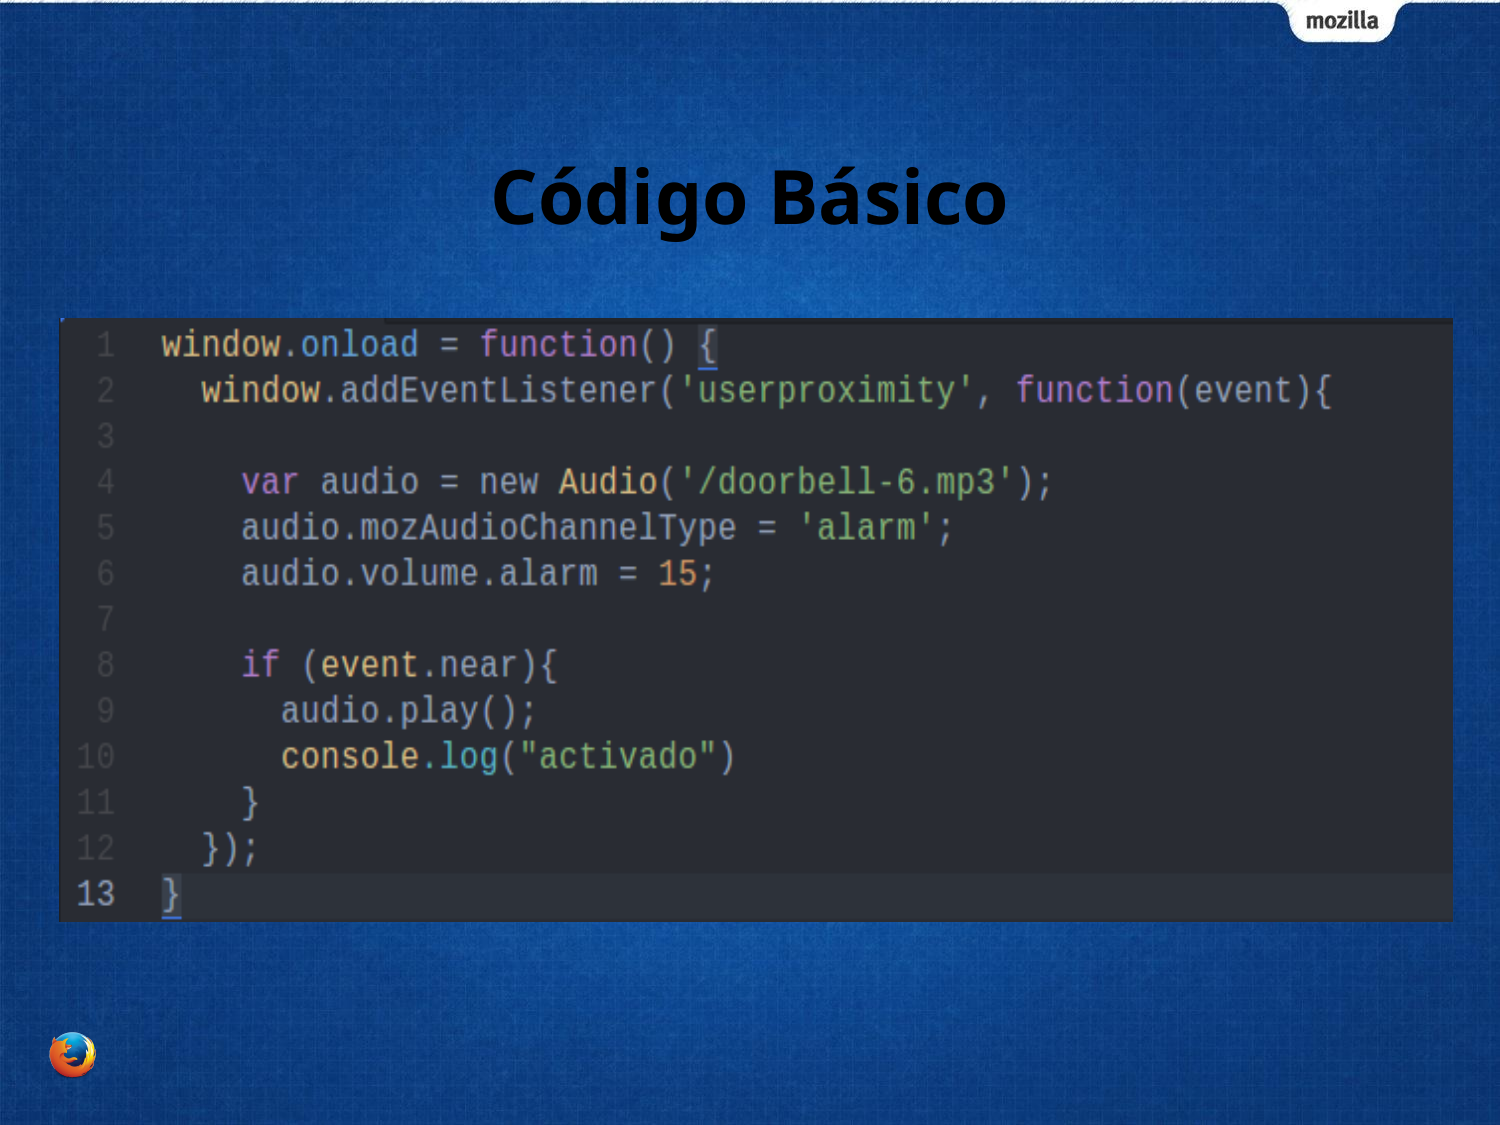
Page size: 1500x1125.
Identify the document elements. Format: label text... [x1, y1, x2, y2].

picture [0, 0, 1500, 1125]
title Código Básico [75, 45, 1425, 233]
